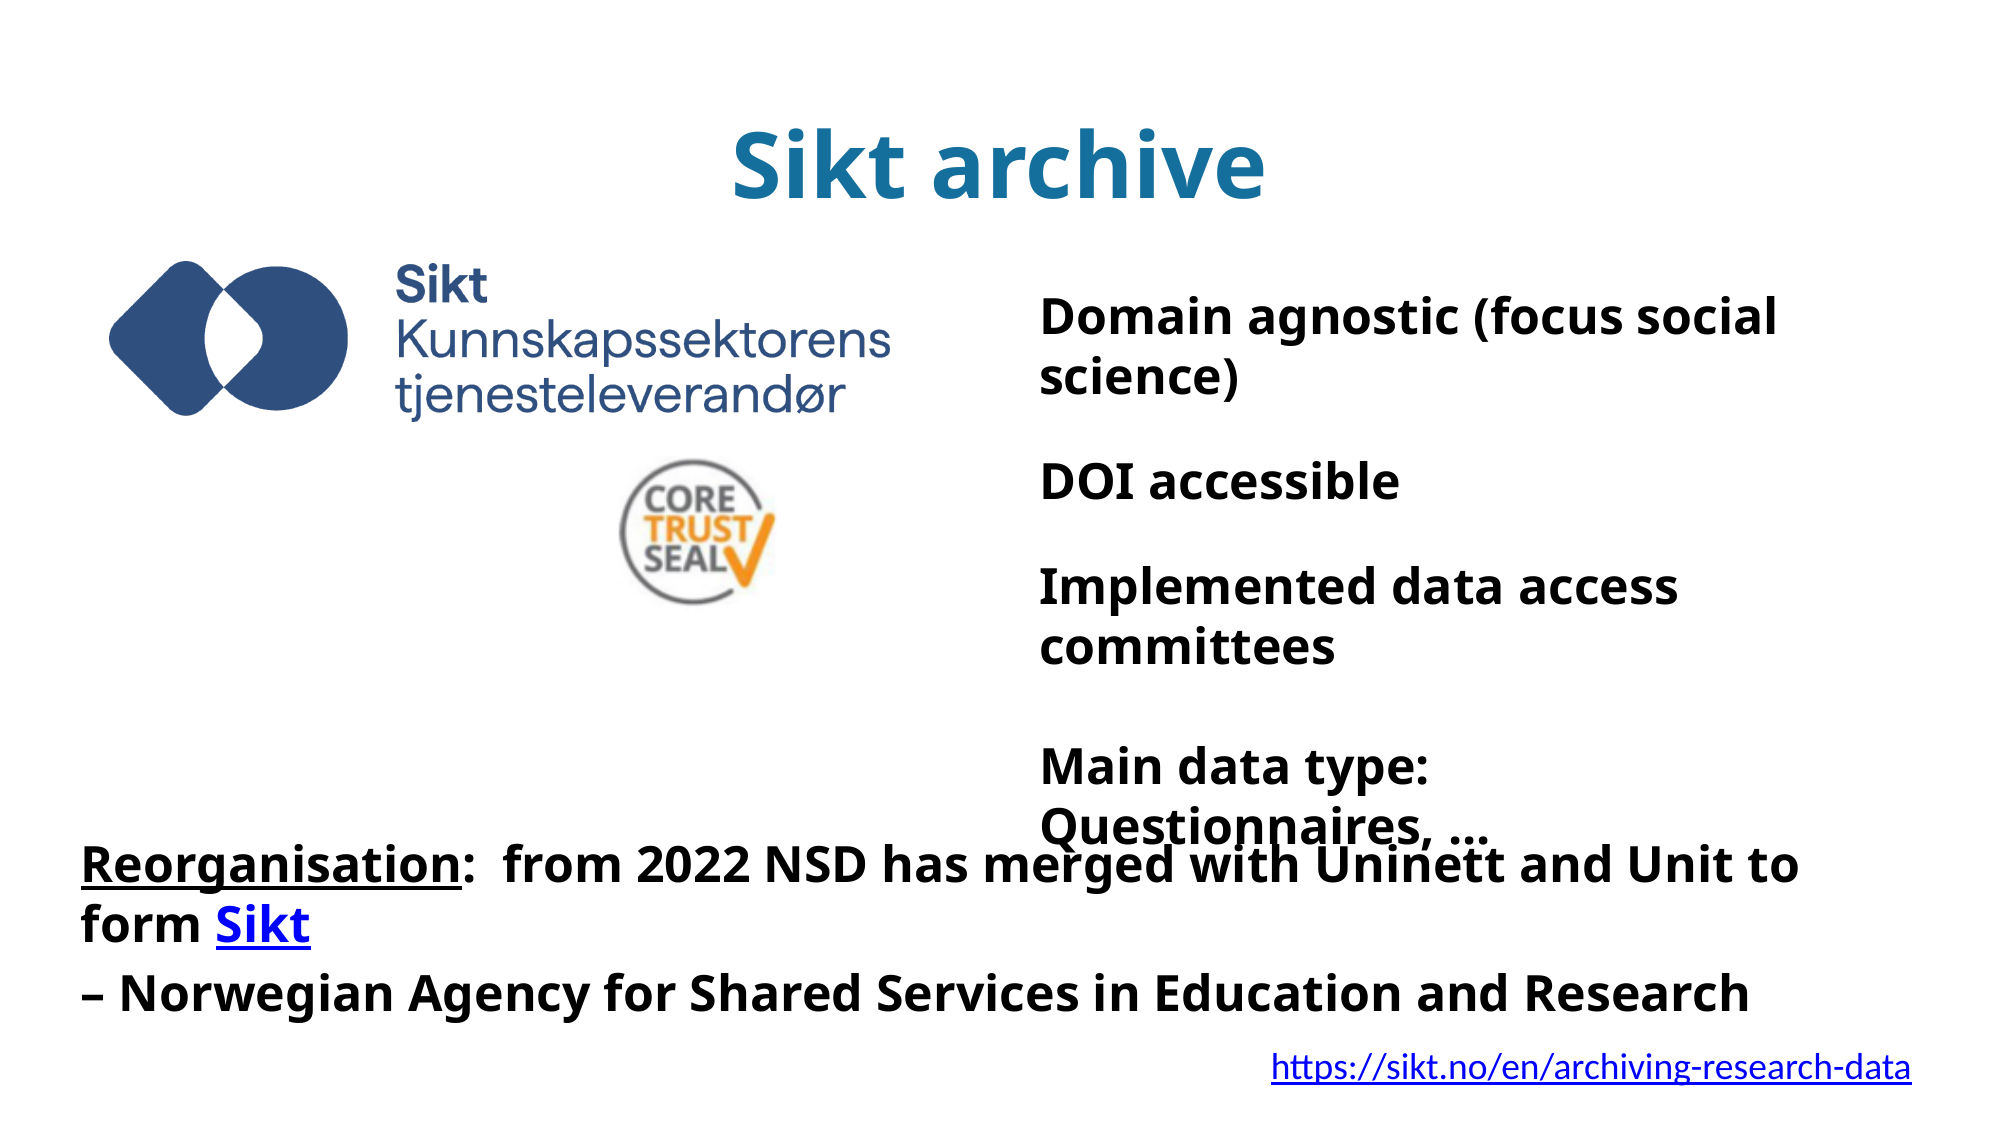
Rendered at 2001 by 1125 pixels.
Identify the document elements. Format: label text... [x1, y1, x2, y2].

text_box Reorganisation: from 2022 NSD has merged with Uninett and Unit to form Sikt – Norwegian Agency for Shared Services in Education and Research [65, 825, 1863, 1025]
text_box Domain agnostic (focus social science) DOI accessible Implemented data access committees Main data type: Questionnaires, ... [1024, 277, 1888, 773]
picture [109, 261, 890, 422]
picture [593, 455, 788, 619]
text_box https://sikt.no/en/archiving-research-data [1255, 1034, 1970, 1095]
text_box Sikt archive [137, 59, 1863, 278]
